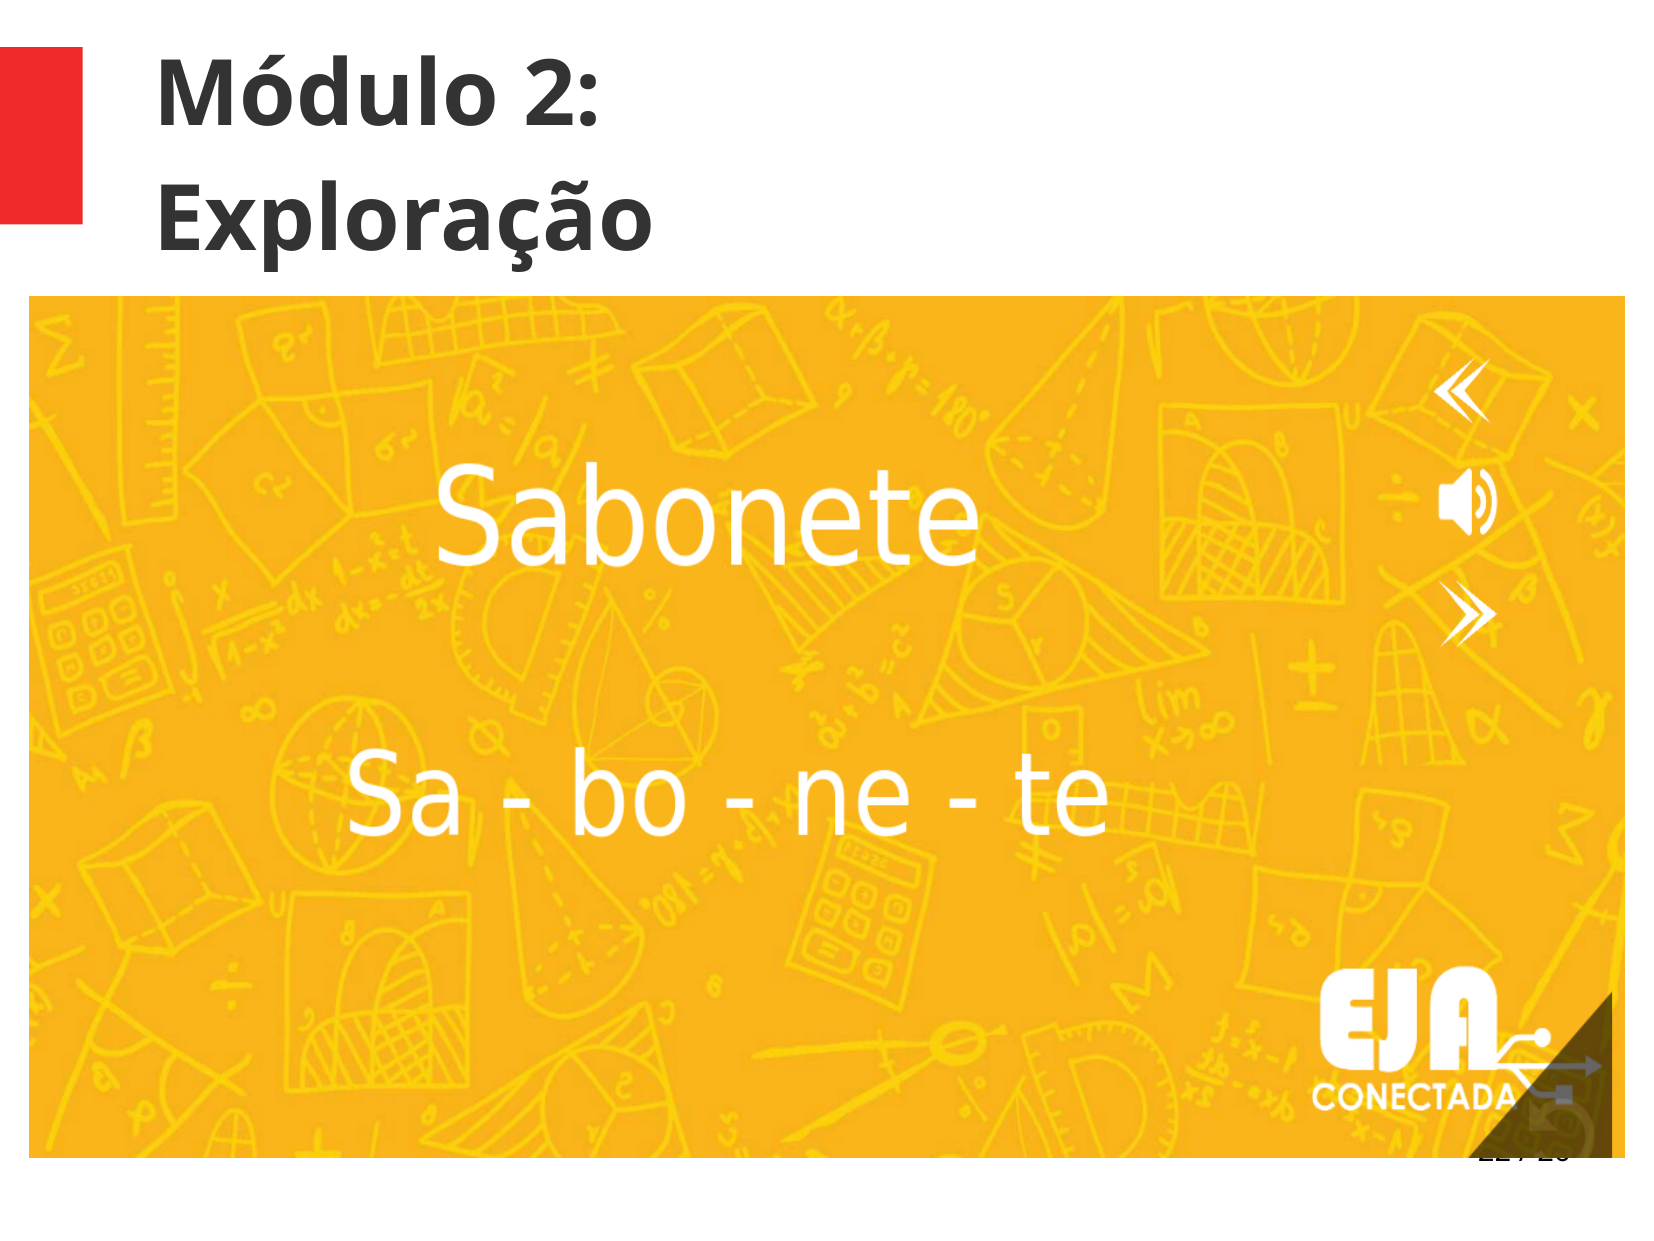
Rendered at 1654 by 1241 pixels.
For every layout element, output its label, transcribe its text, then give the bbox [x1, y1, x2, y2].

title Módulo 2: Exploração [118, 37, 1571, 269]
picture [29, 296, 1625, 1158]
